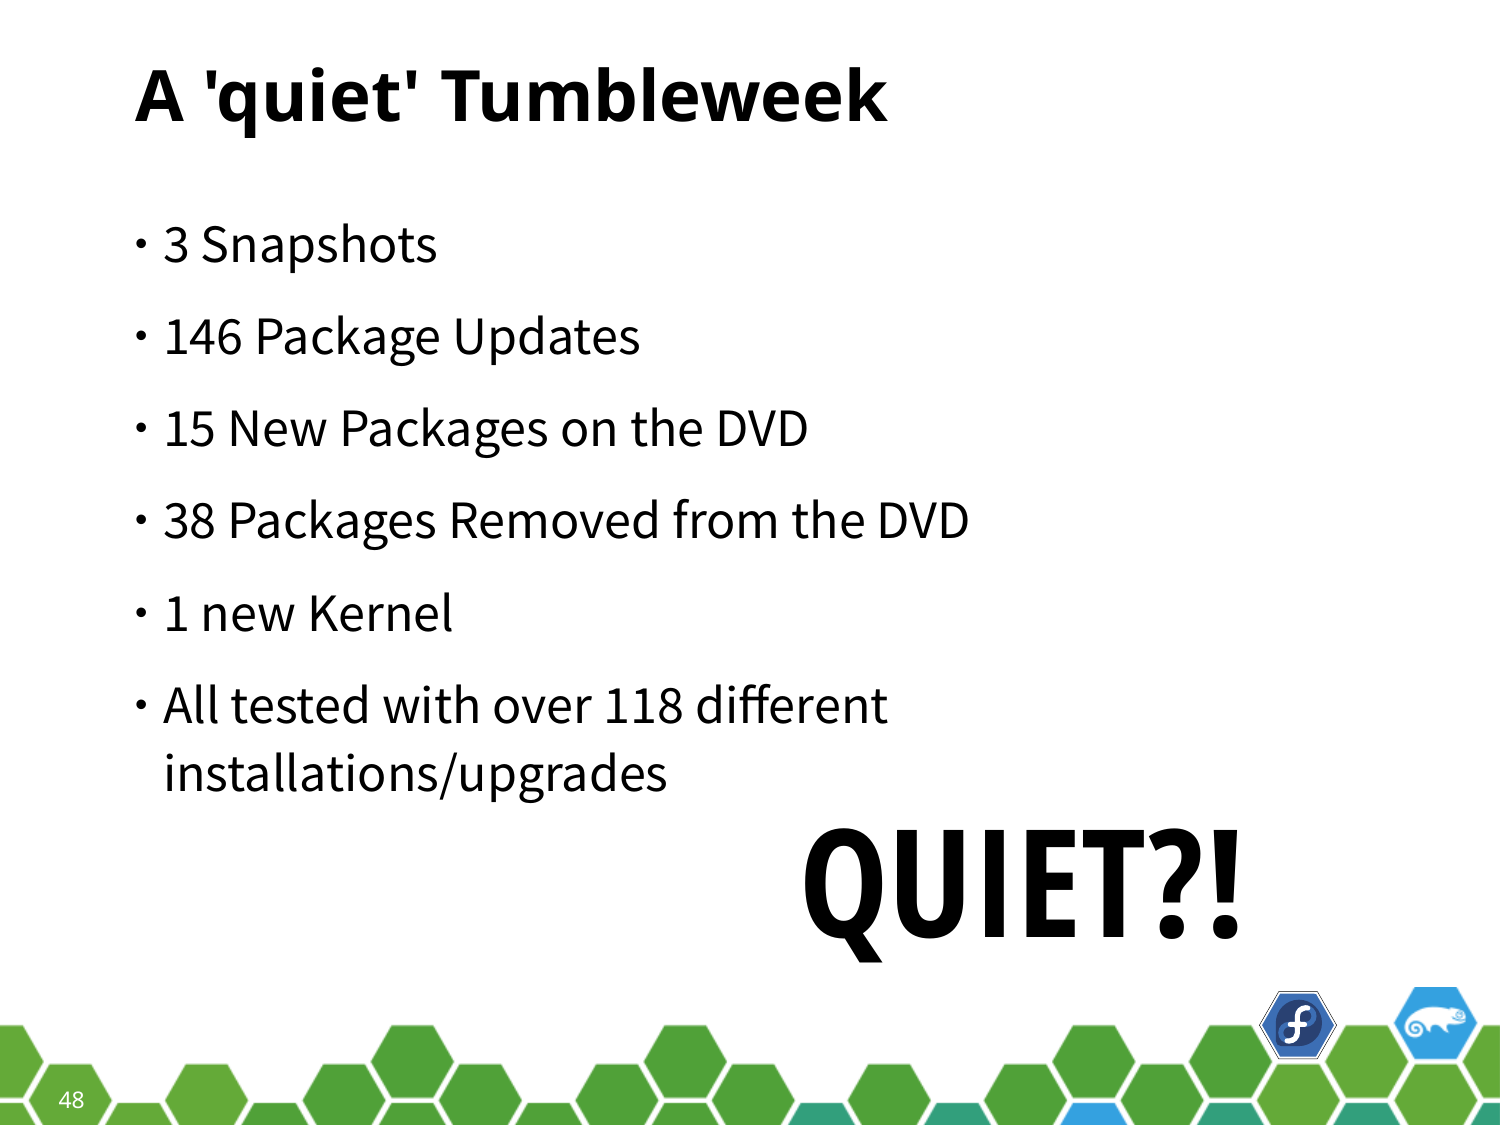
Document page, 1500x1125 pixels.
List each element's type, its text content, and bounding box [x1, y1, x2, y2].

list 3 Snapshots 146 Package Updates 15 New Packages on the DVD 38 Packages Removed from the DVD 1 new Kernel All tested with over 118 different installations/upgrades [135, 208, 1372, 862]
title A 'quiet' Tumbleweek [135, 12, 1372, 175]
picture [0, 987, 1500, 1125]
text_box QUIET?! [784, 769, 1262, 989]
